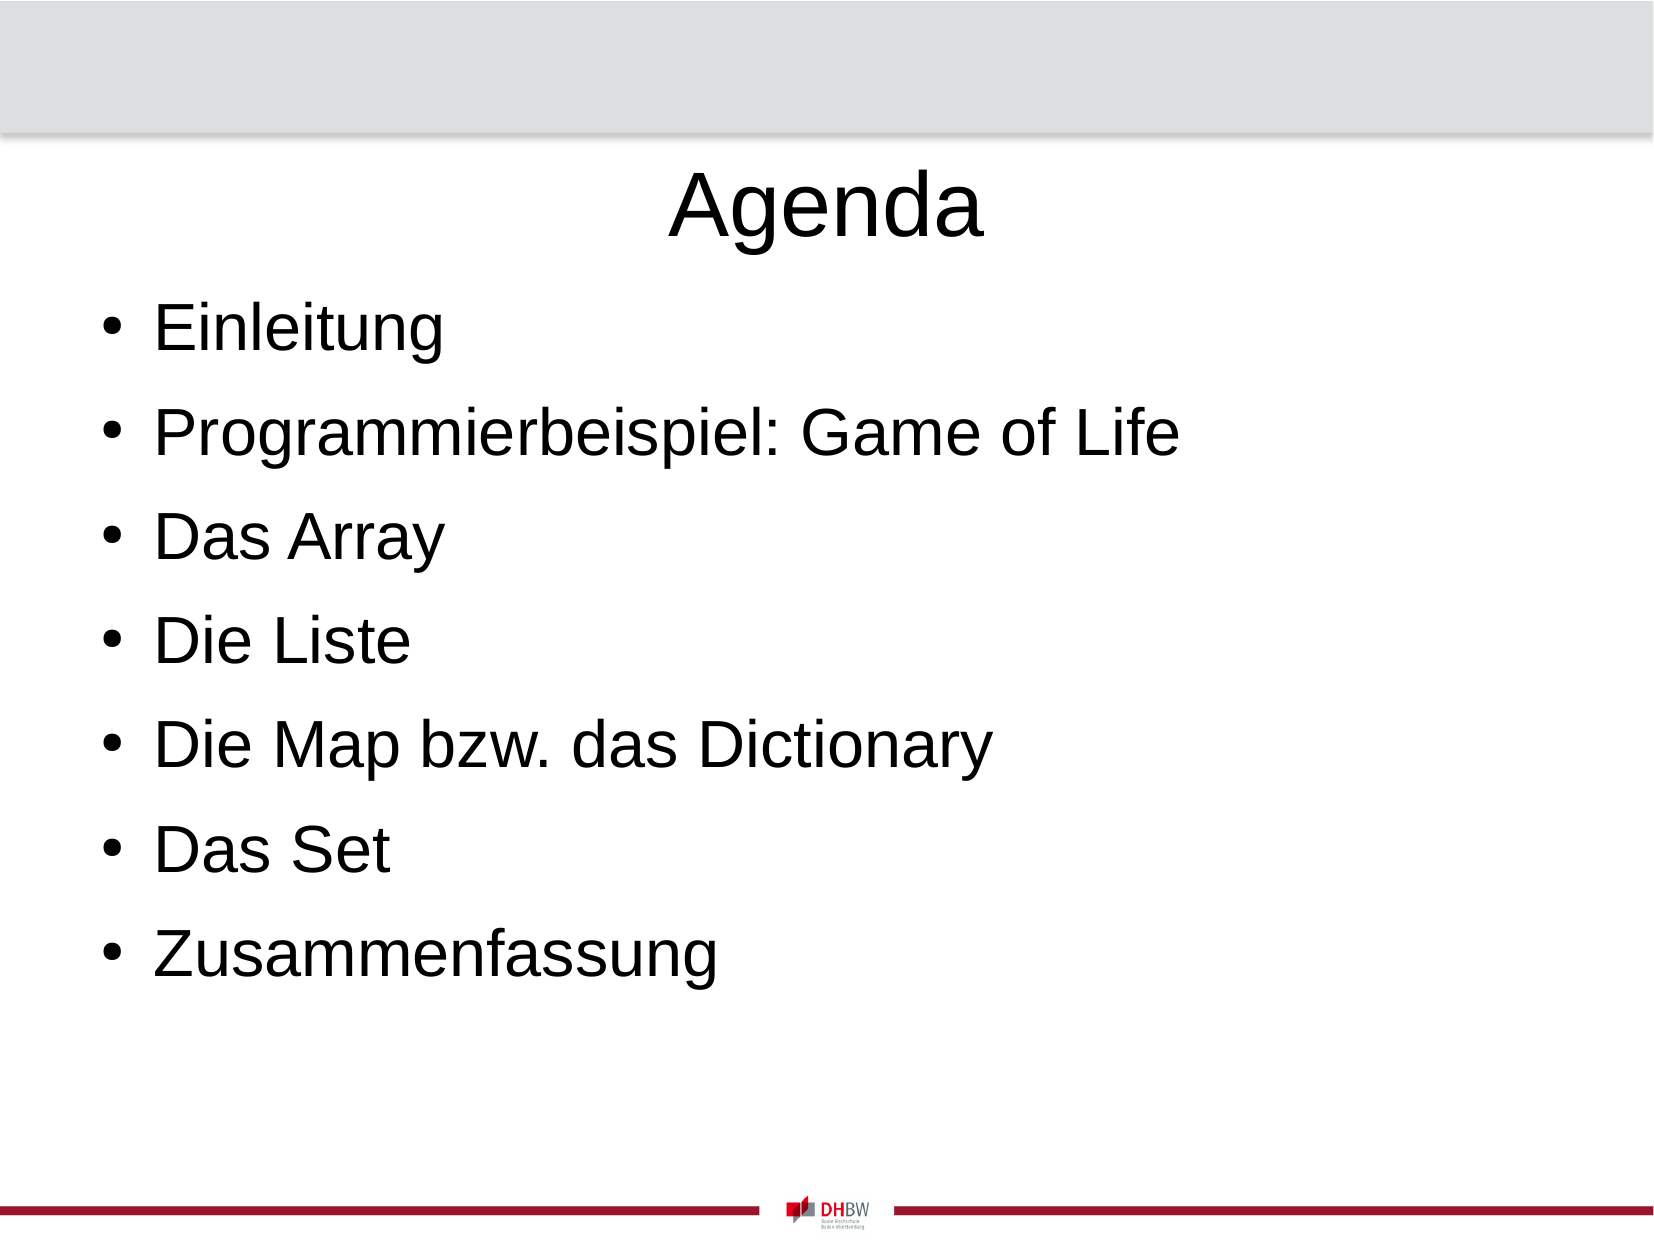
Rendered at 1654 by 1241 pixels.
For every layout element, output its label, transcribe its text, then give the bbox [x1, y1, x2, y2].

picture [0, 1, 1654, 1237]
title Agenda [82, 49, 1571, 257]
list Einleitung Programmierbeispiel: Game of Life Das Array Die Liste Die Map bzw. das Dictionary Das Set Zusammenfassung [82, 290, 1571, 1010]
